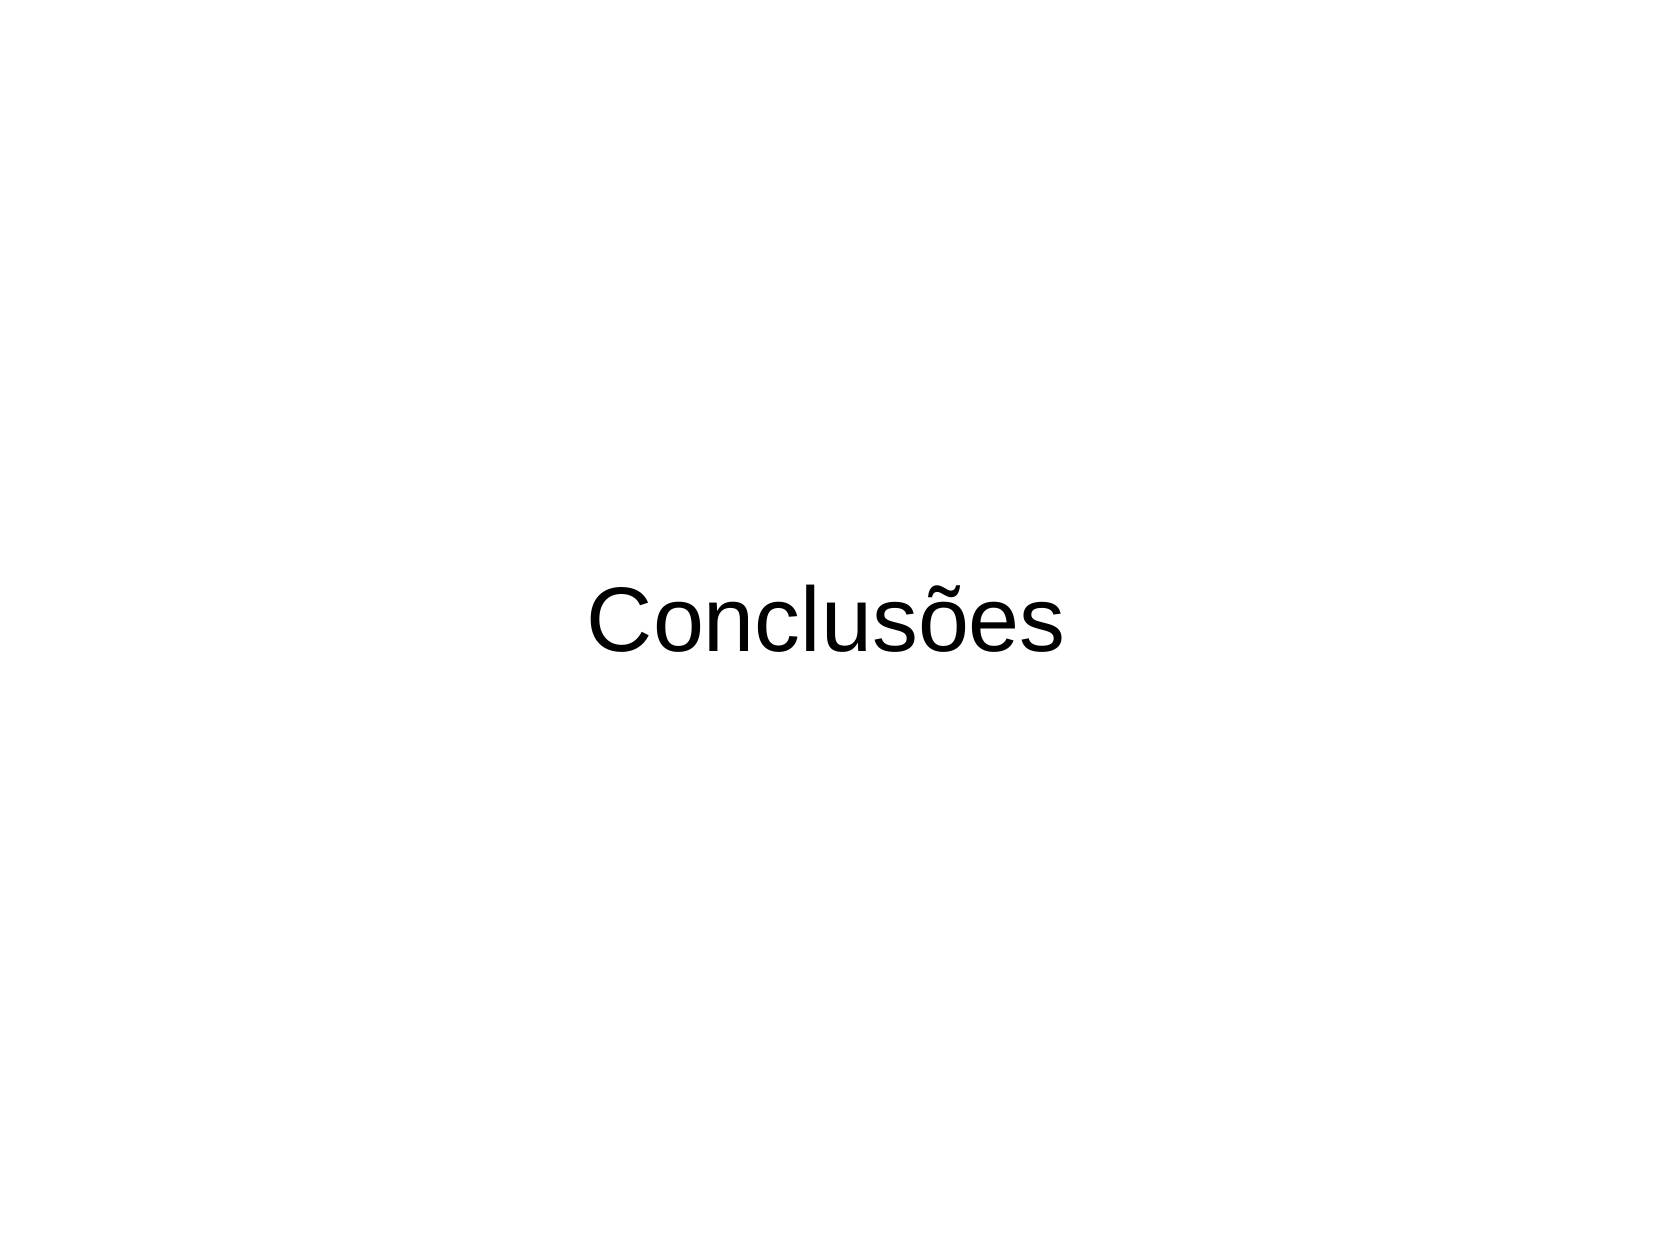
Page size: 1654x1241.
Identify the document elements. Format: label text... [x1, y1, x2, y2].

title Conclusões [82, 516, 1571, 724]
